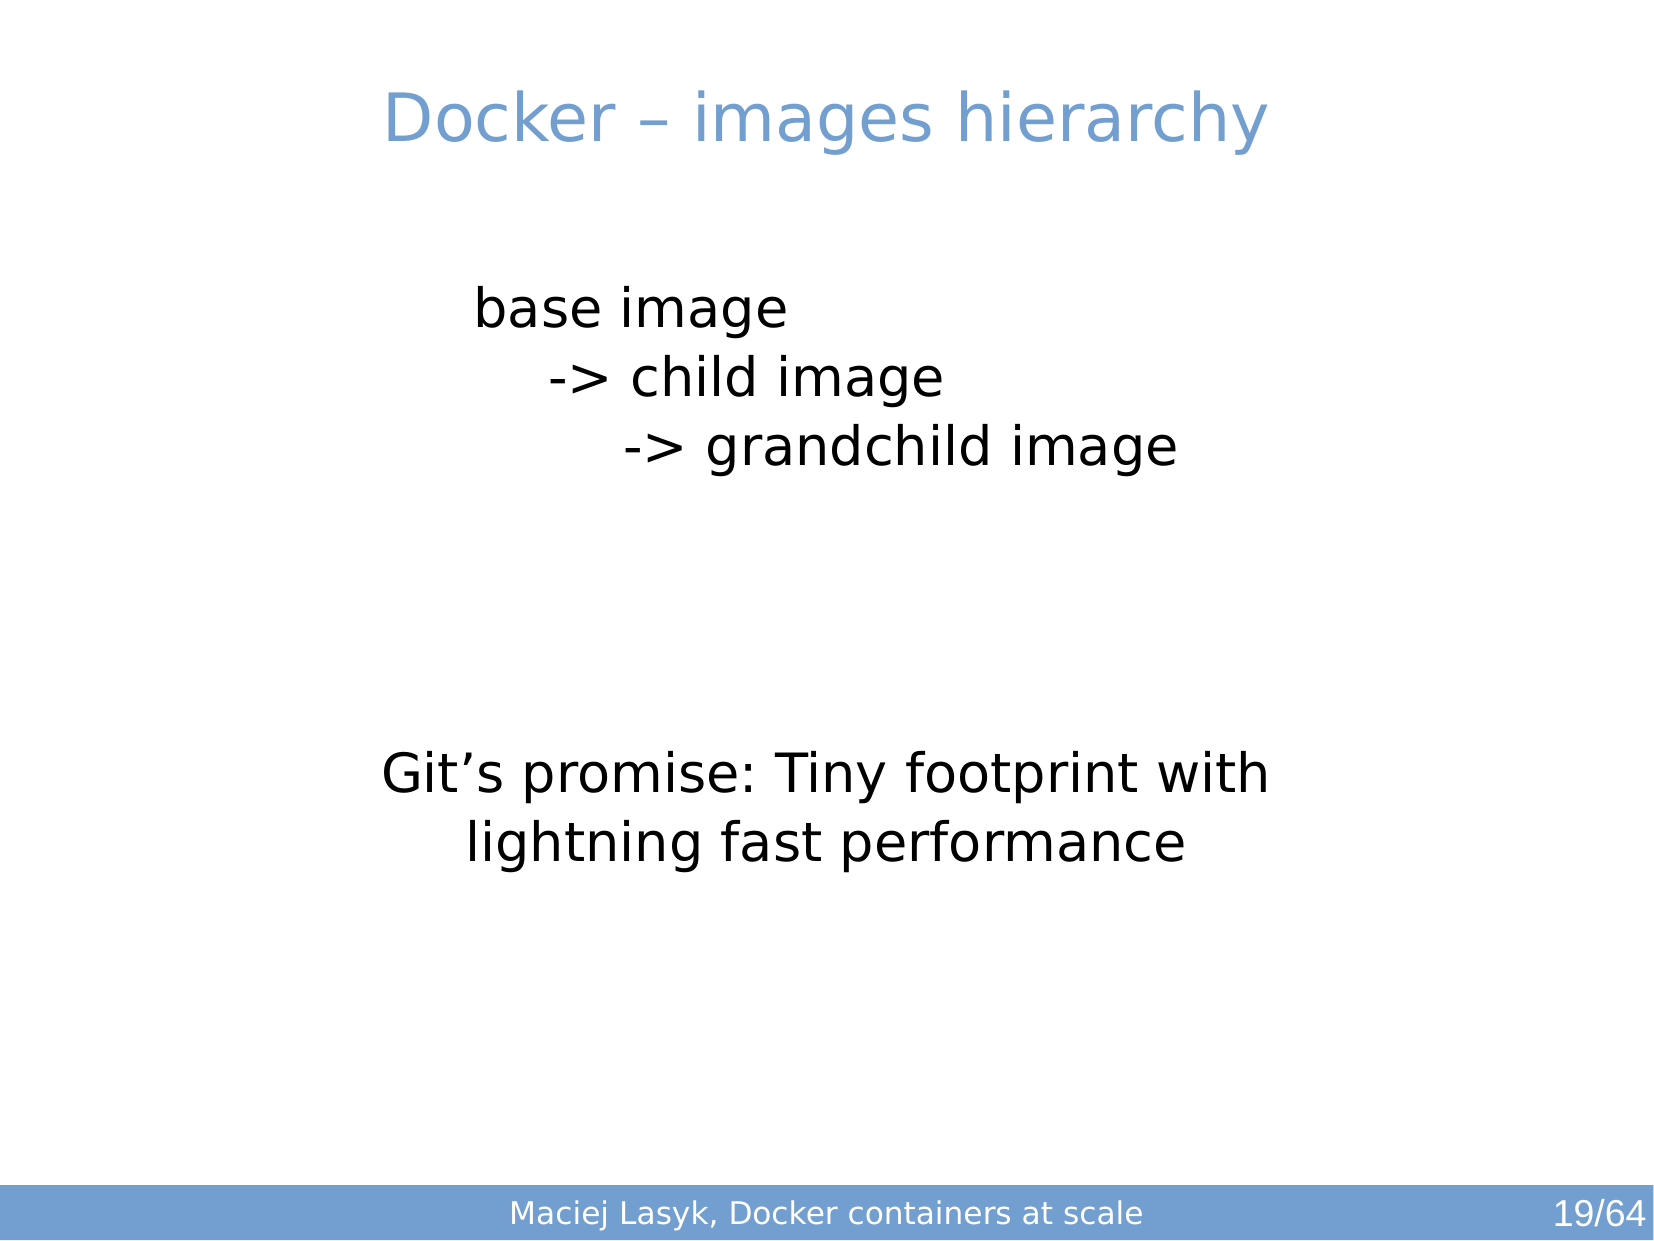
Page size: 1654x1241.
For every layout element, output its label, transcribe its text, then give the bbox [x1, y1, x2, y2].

text_box Docker – images hierarchy [367, 72, 1286, 166]
text_box Git’s promise: Tiny footprint with lightning fast performance [366, 735, 1288, 1040]
text_box base image -> child image -> grandchild image [458, 270, 1195, 575]
text_box Maciej Lasyk, Docker containers at scale [494, 1188, 1160, 1240]
text_box [0, 1185, 1527, 1241]
text_box 19/64 [1527, 1185, 1654, 1241]
